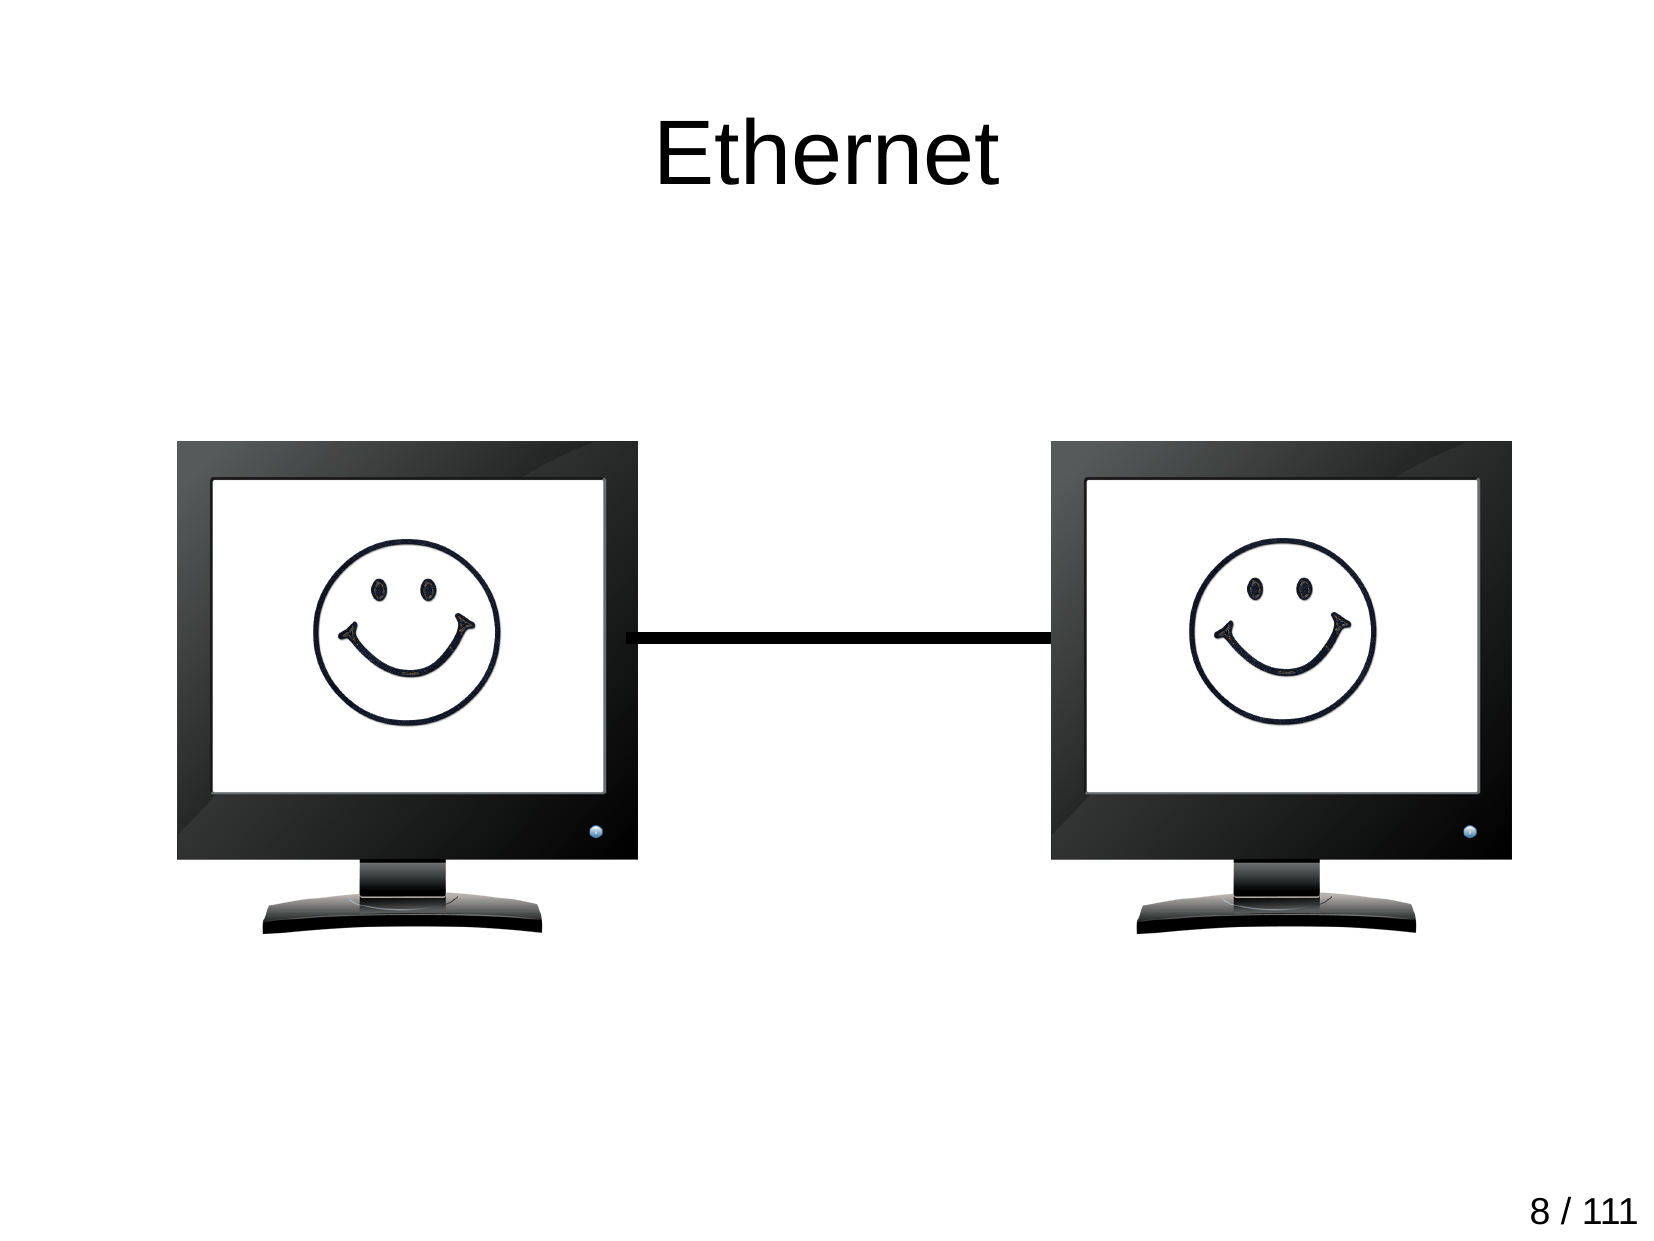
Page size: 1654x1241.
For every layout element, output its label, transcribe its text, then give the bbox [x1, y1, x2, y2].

picture [177, 441, 638, 934]
text_box [1122, 484, 1430, 721]
title Ethernet [82, 49, 1571, 257]
text_box [248, 484, 556, 721]
picture [1051, 441, 1512, 934]
text_box <number> / 111 [1380, 1183, 1654, 1241]
